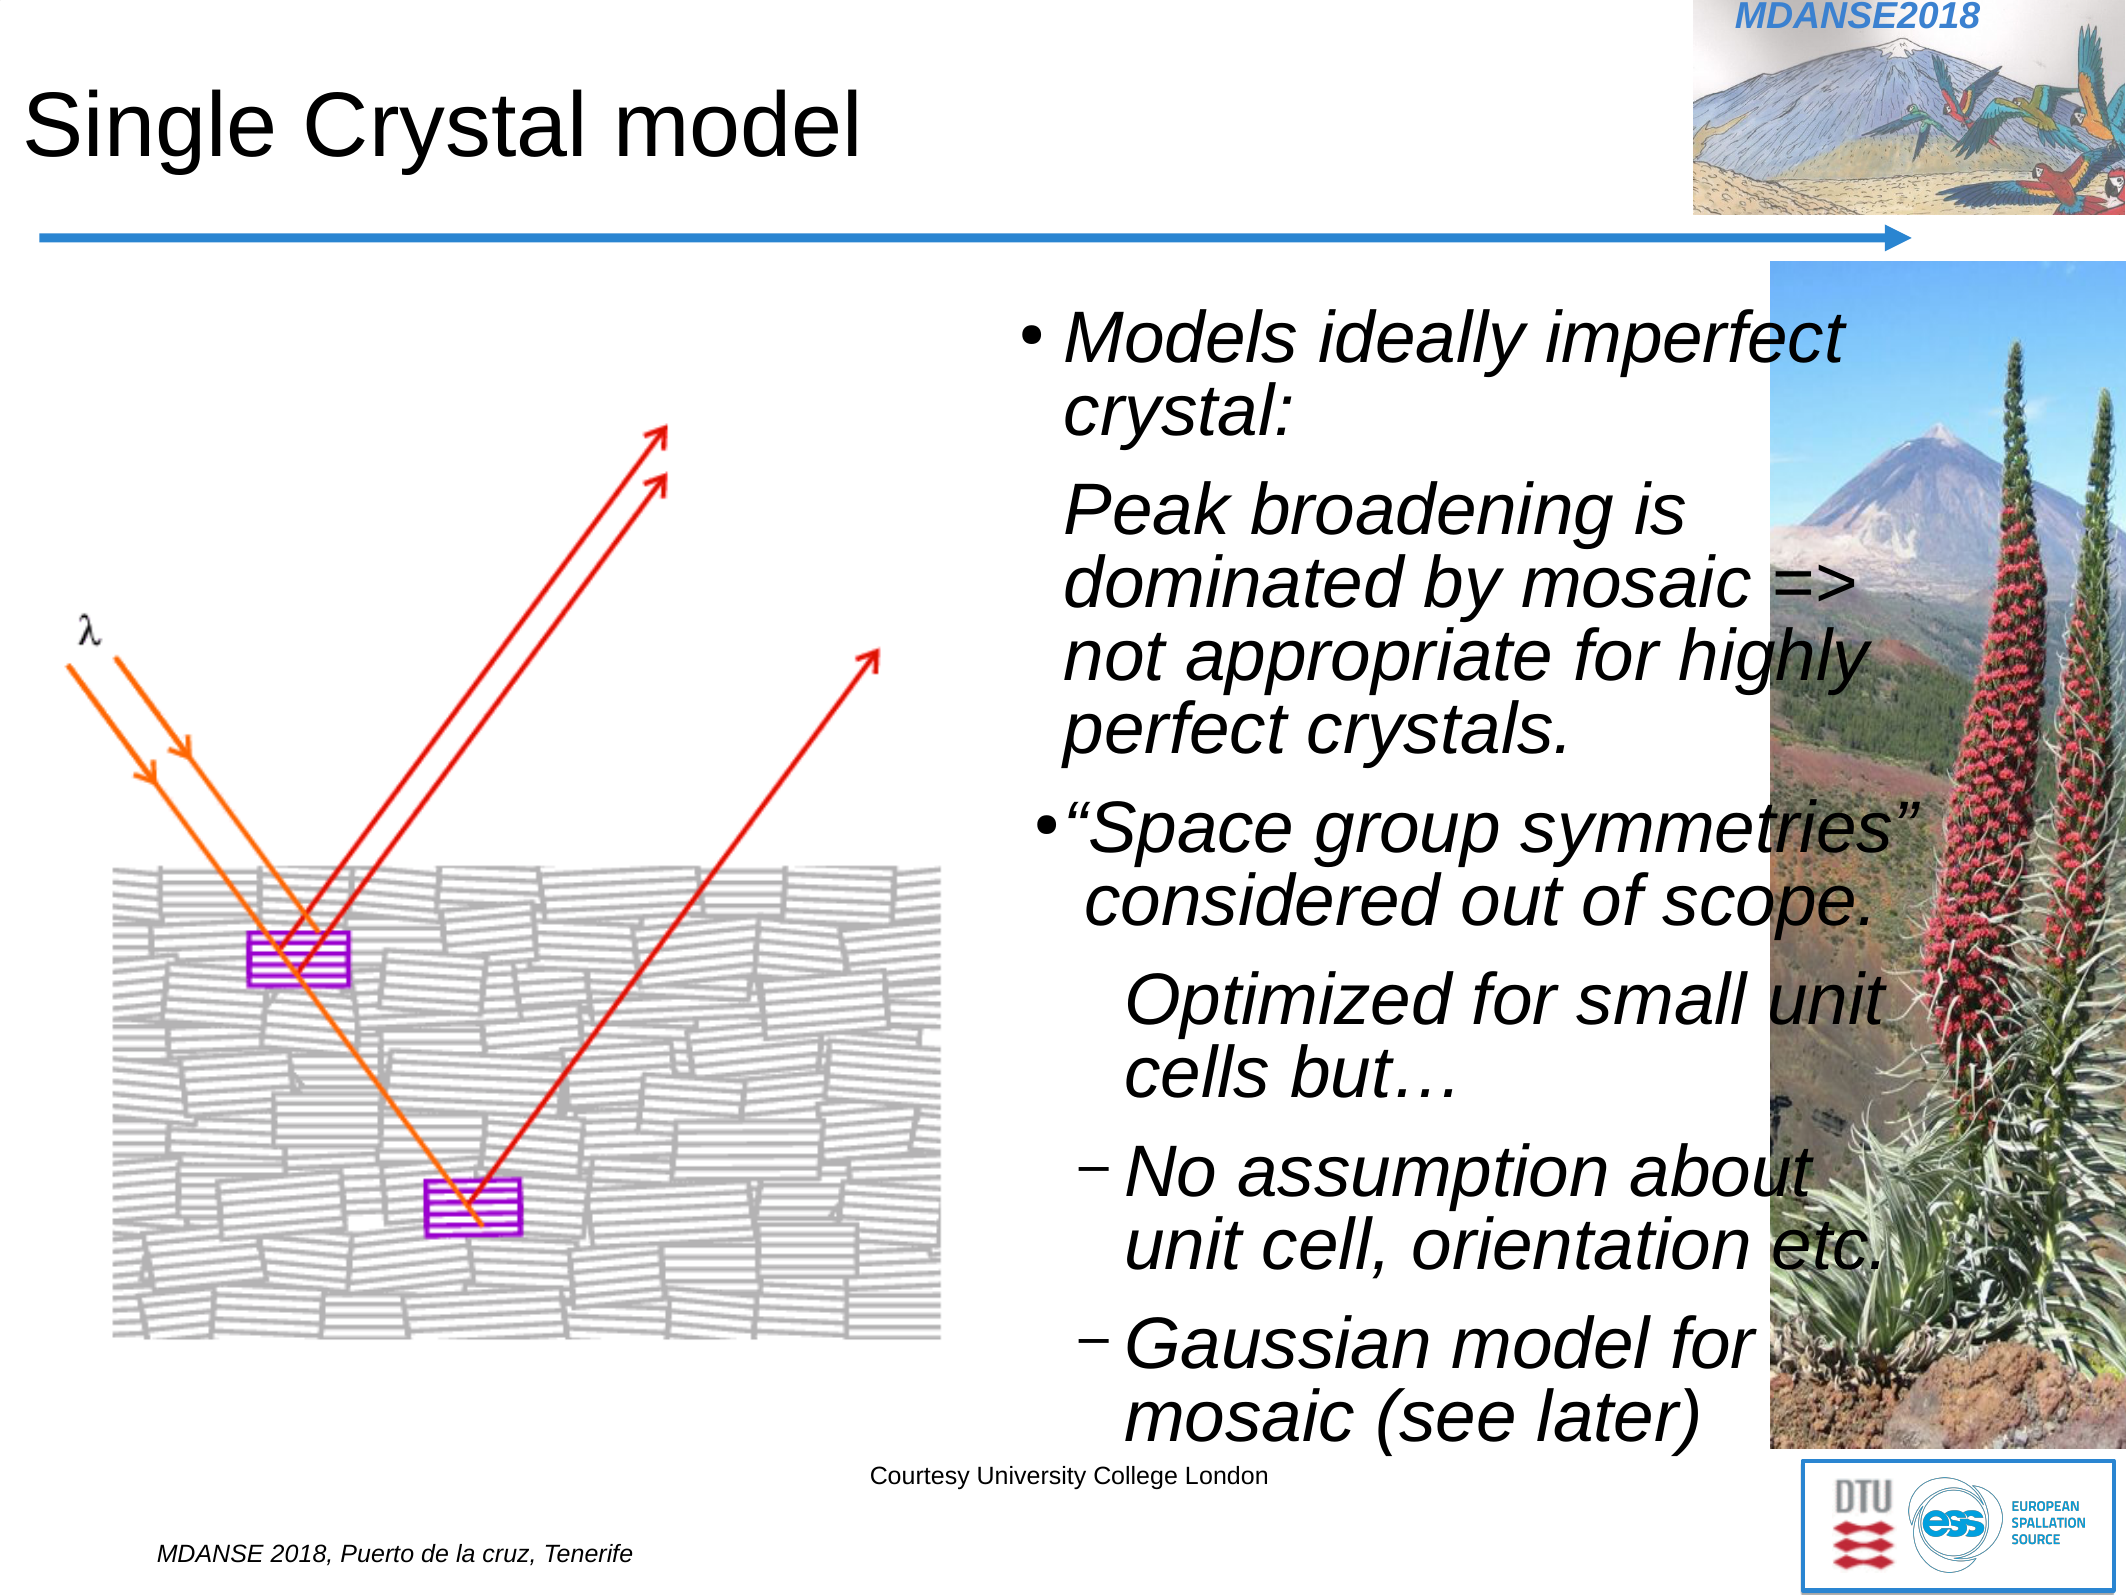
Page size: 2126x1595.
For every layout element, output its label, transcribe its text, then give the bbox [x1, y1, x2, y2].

picture [1770, 261, 2126, 1449]
picture [1693, 0, 2125, 215]
picture [1832, 1481, 1897, 1573]
picture [1908, 1477, 2085, 1573]
list Models ideally imperfect crystal: Peak broadening is dominated by mosaic => not appropriate for highly perfect crystals. “Space group symmetries” considered out of scope. Optimized for small unit cells but… No assumption about unit cell, orientation etc. Gaussian model for mosaic (see later) [1003, 303, 1927, 1481]
picture [34, 422, 958, 1363]
text_box Courtesy University College London [855, 1454, 1471, 1498]
title Single Crystal model [22, 40, 1938, 209]
